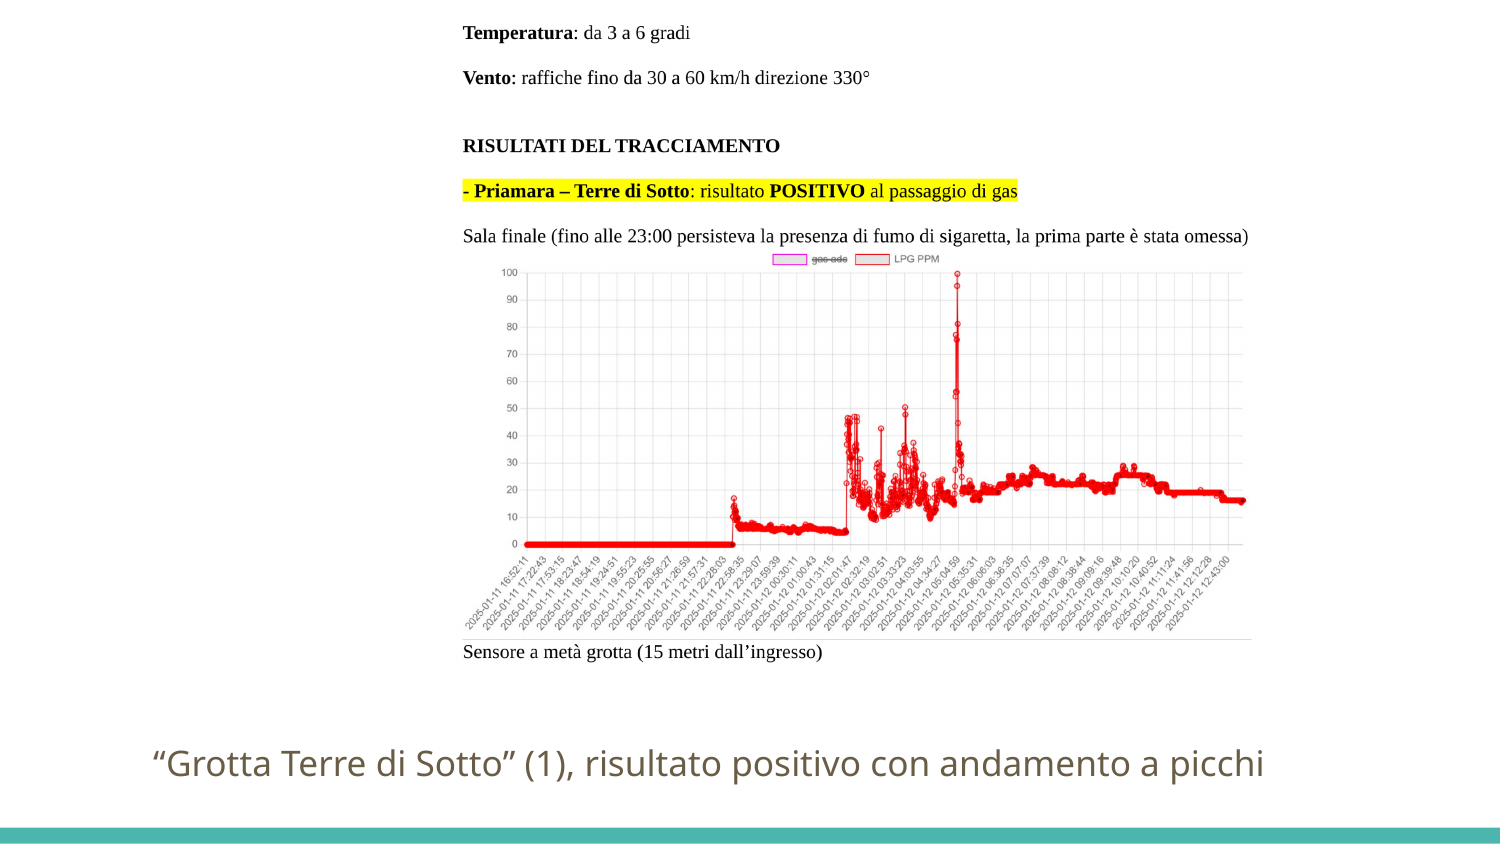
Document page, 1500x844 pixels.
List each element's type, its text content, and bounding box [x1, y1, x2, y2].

text_box “Grotta Terre di Sotto” (1), risultato positivo con andamento a picchi [138, 726, 1339, 809]
picture [415, 7, 1330, 673]
